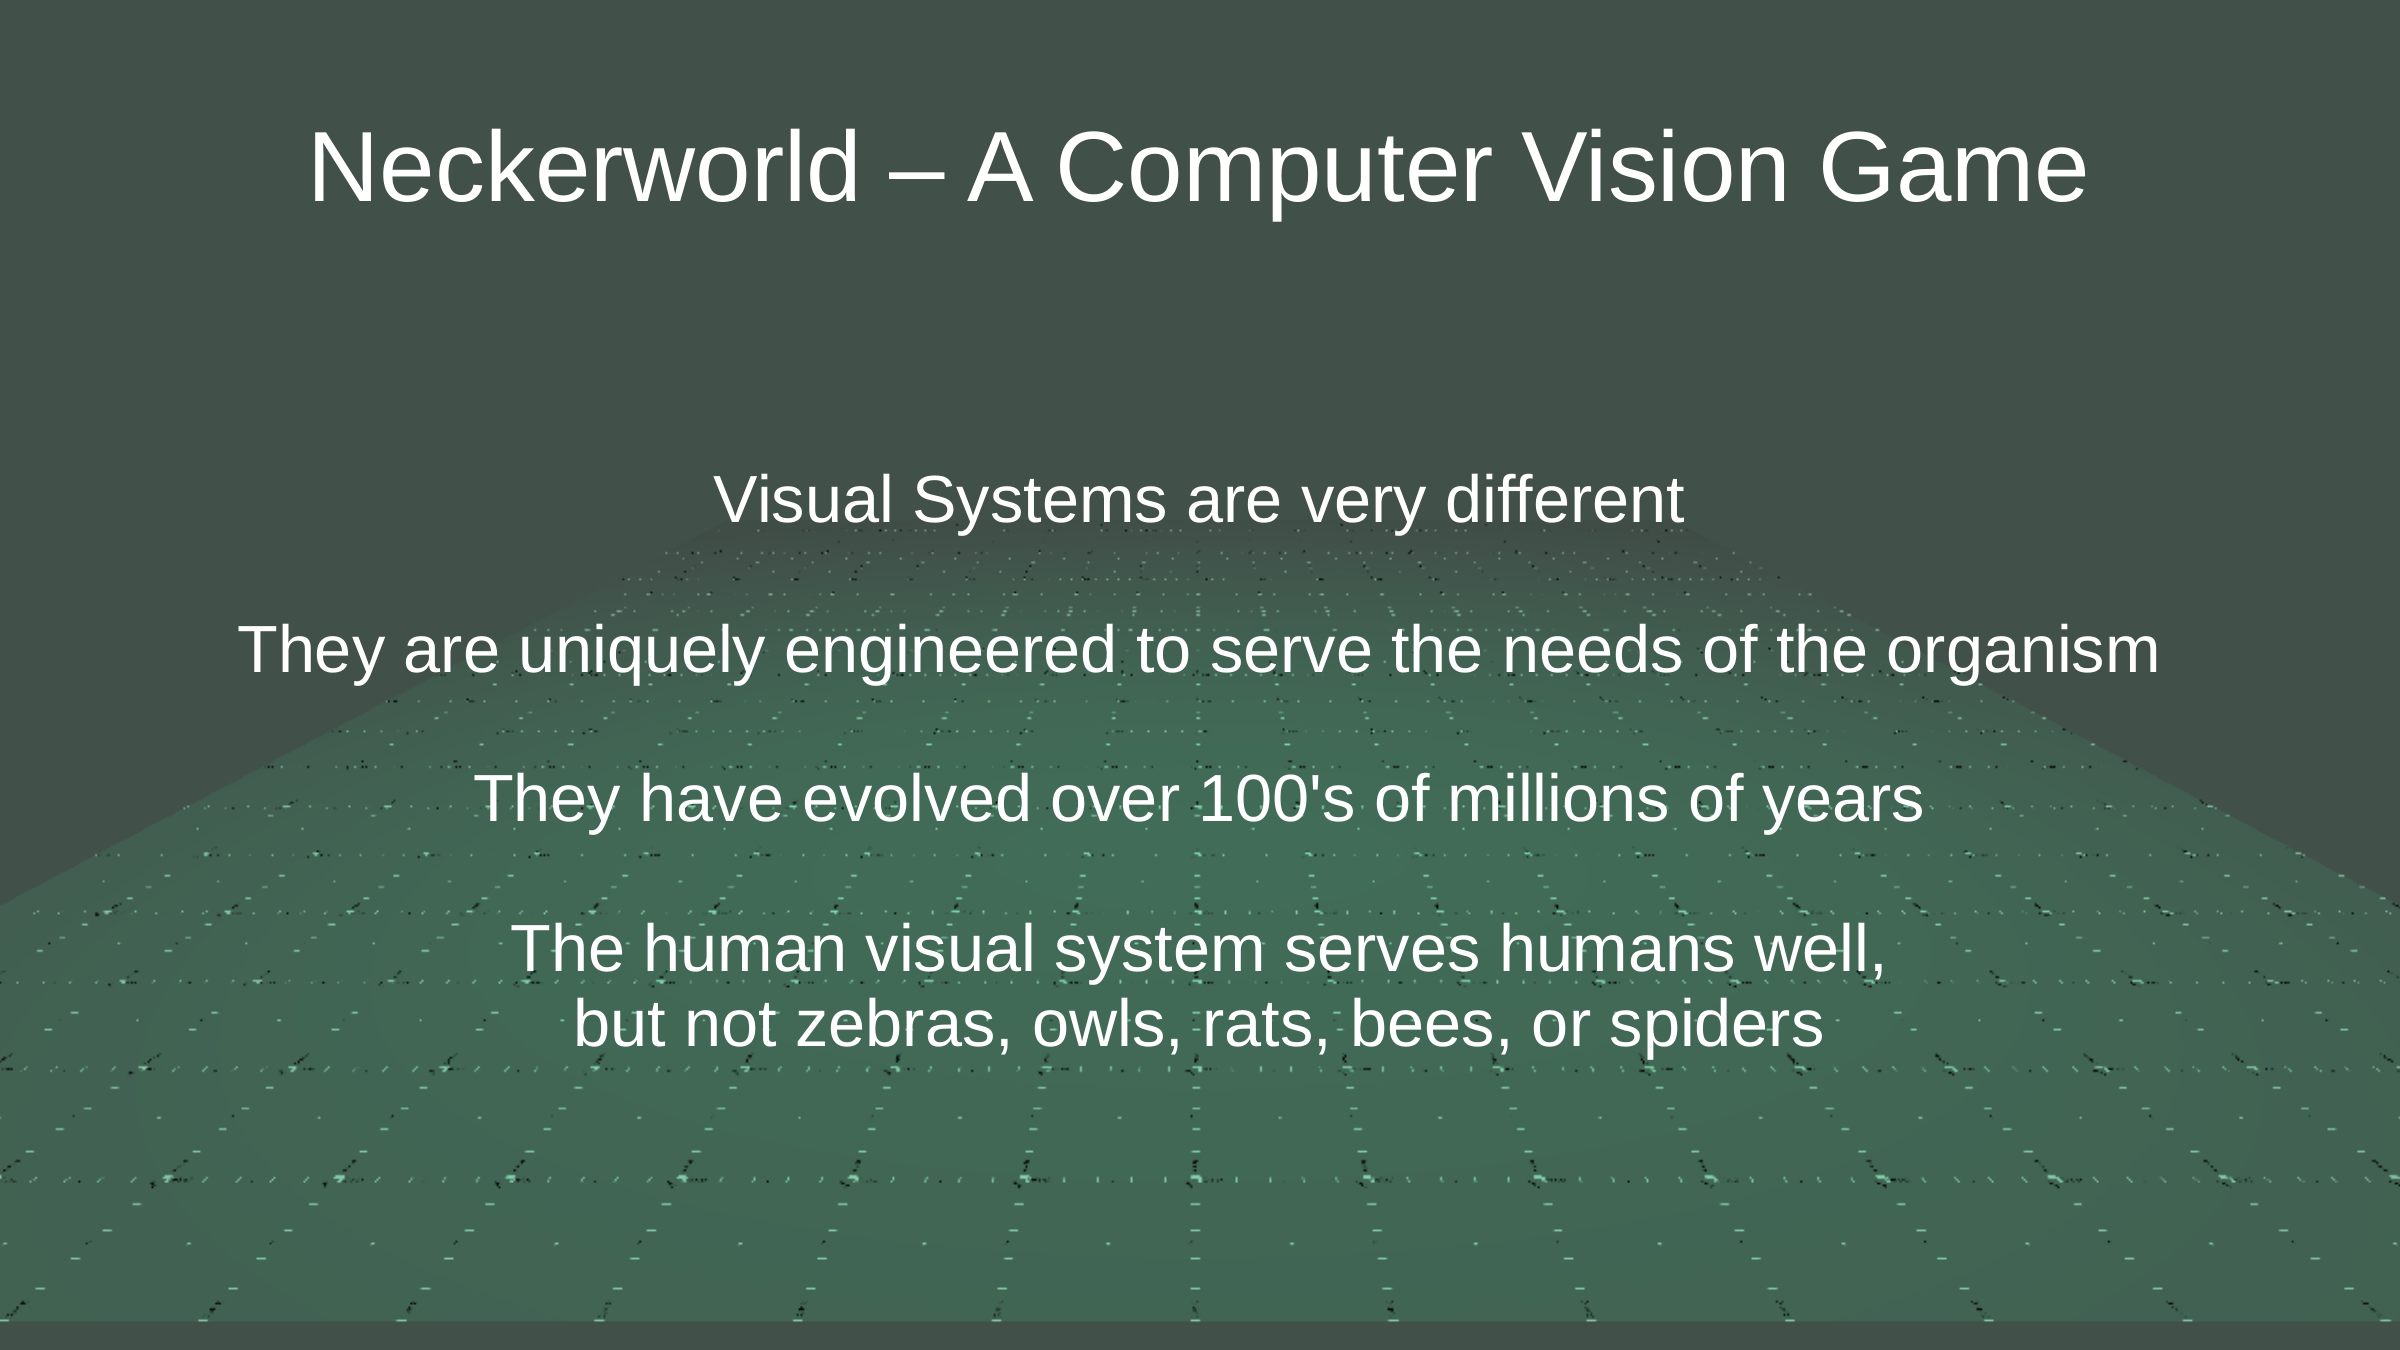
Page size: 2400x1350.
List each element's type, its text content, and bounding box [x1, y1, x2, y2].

title Neckerworld – A Computer Vision Game [120, 53, 2280, 280]
subtitle Visual Systems are very different They are uniquely engineered to serve the needs of the organism They have evolved over 100's of millions of years The human visual system serves humans well, but not zebras, owls, rats, bees, or spiders [120, 315, 2280, 1207]
picture [0, 0, 2400, 1350]
